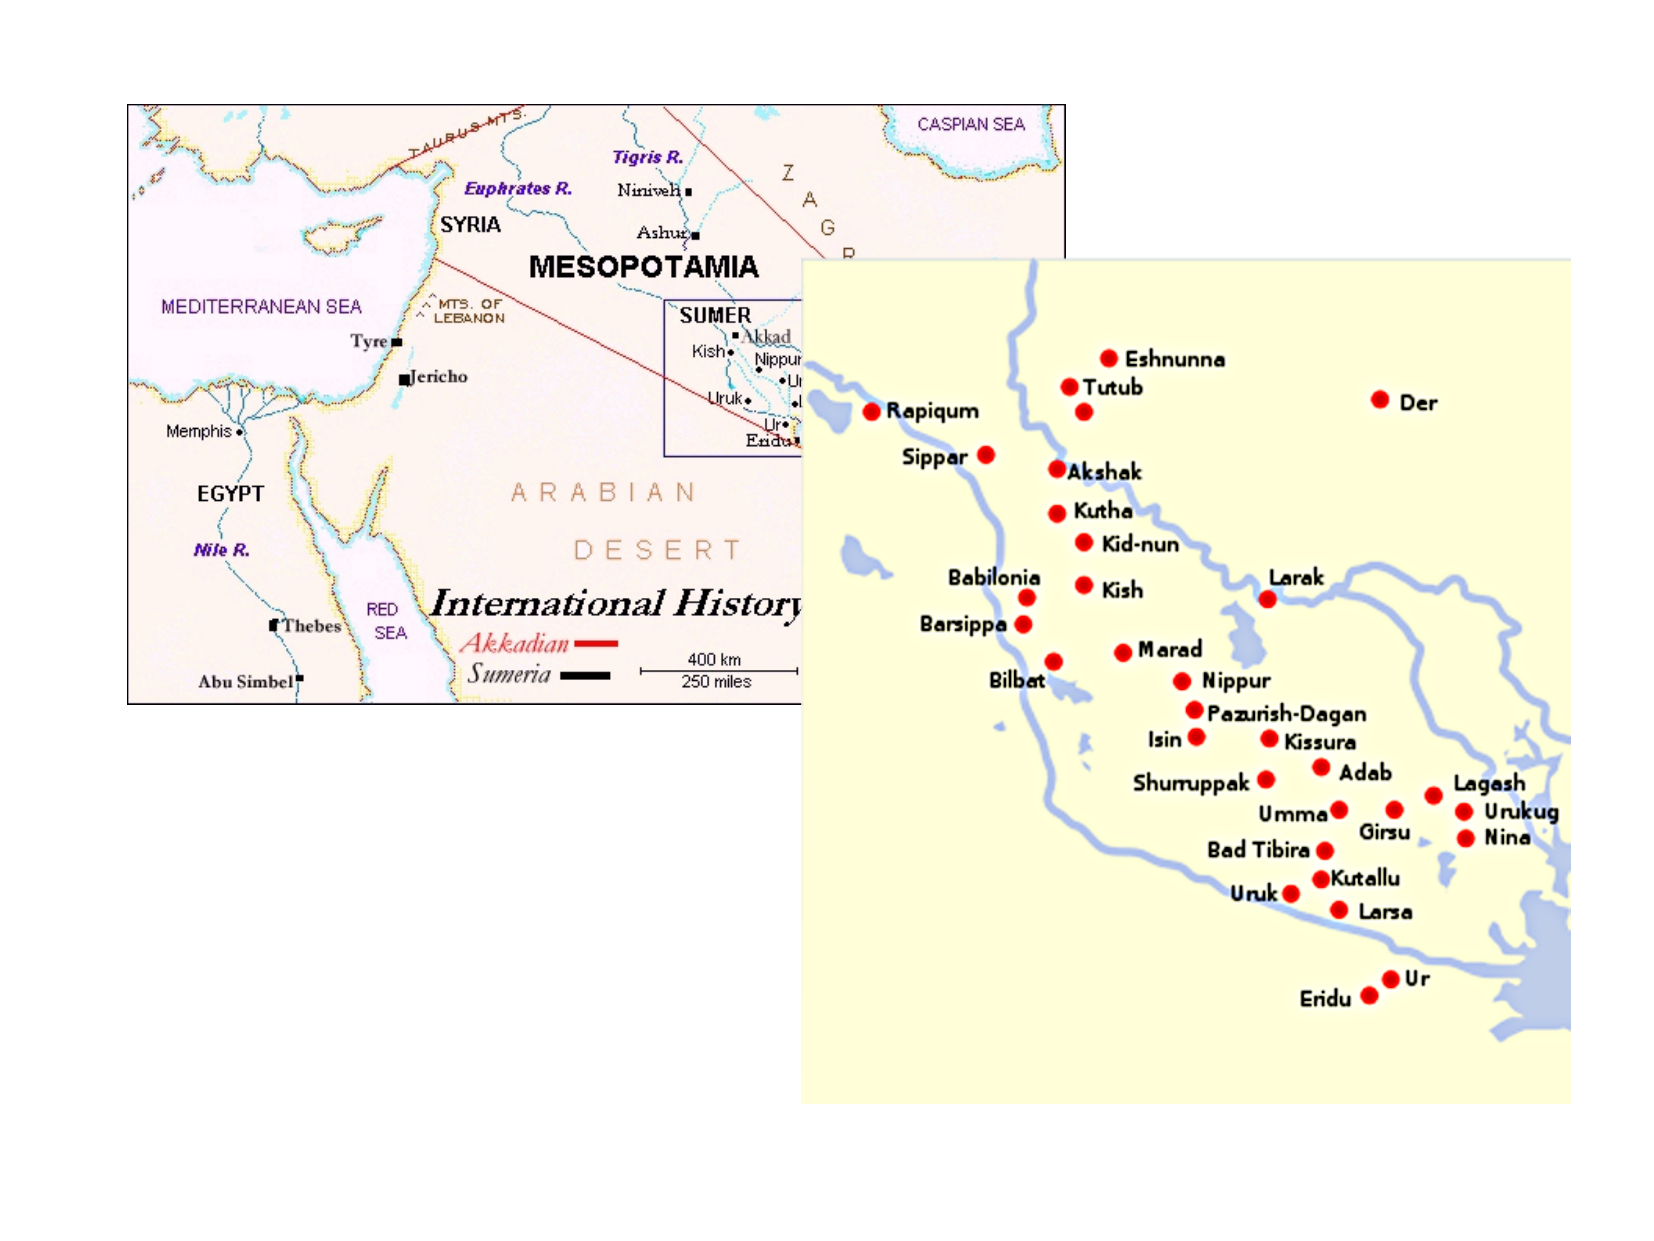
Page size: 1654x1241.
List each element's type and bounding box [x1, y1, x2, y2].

picture [127, 104, 1571, 1104]
